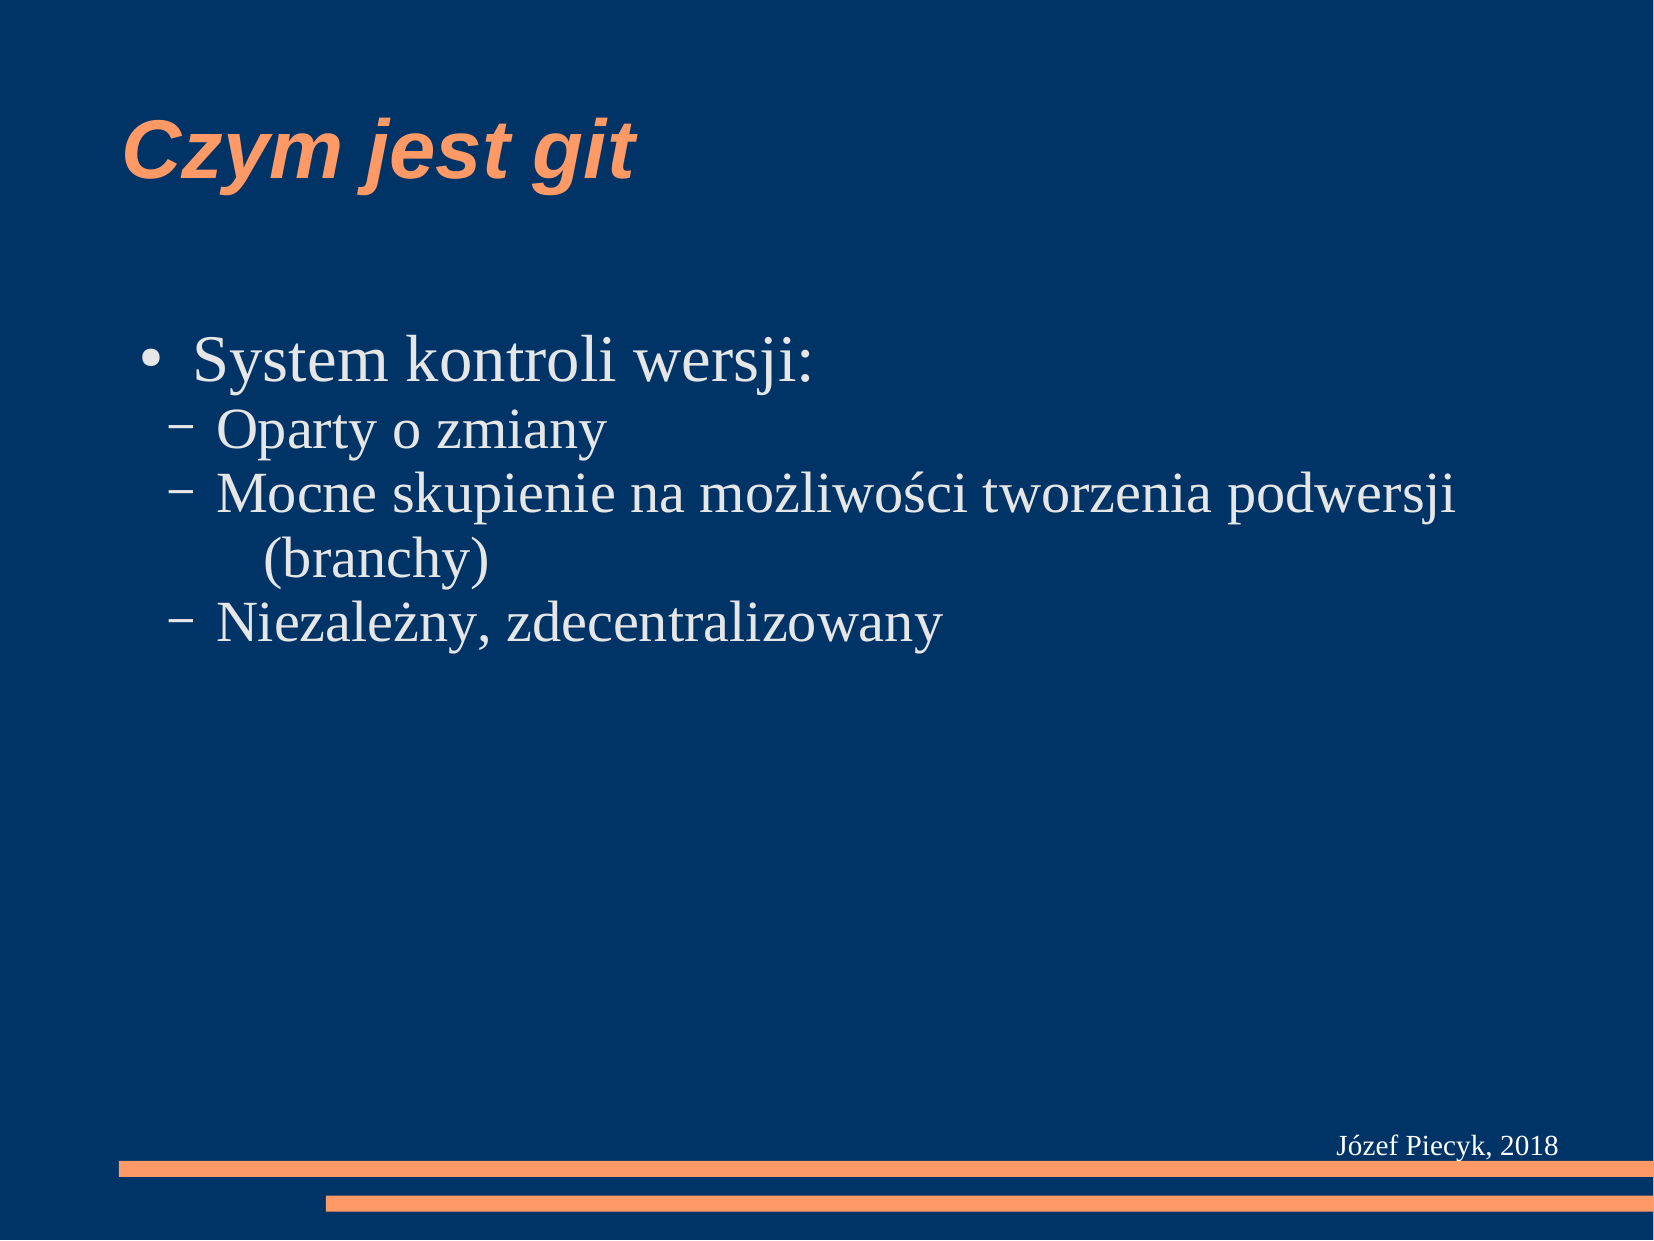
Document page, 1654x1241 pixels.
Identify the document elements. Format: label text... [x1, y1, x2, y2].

list System kontroli wersji: Oparty o zmiany Mocne skupienie na możliwości tworzenia podwersji (branchy) Niezależny, zdecentralizowany [121, 322, 1561, 1132]
title Czym jest git [121, 46, 1534, 254]
